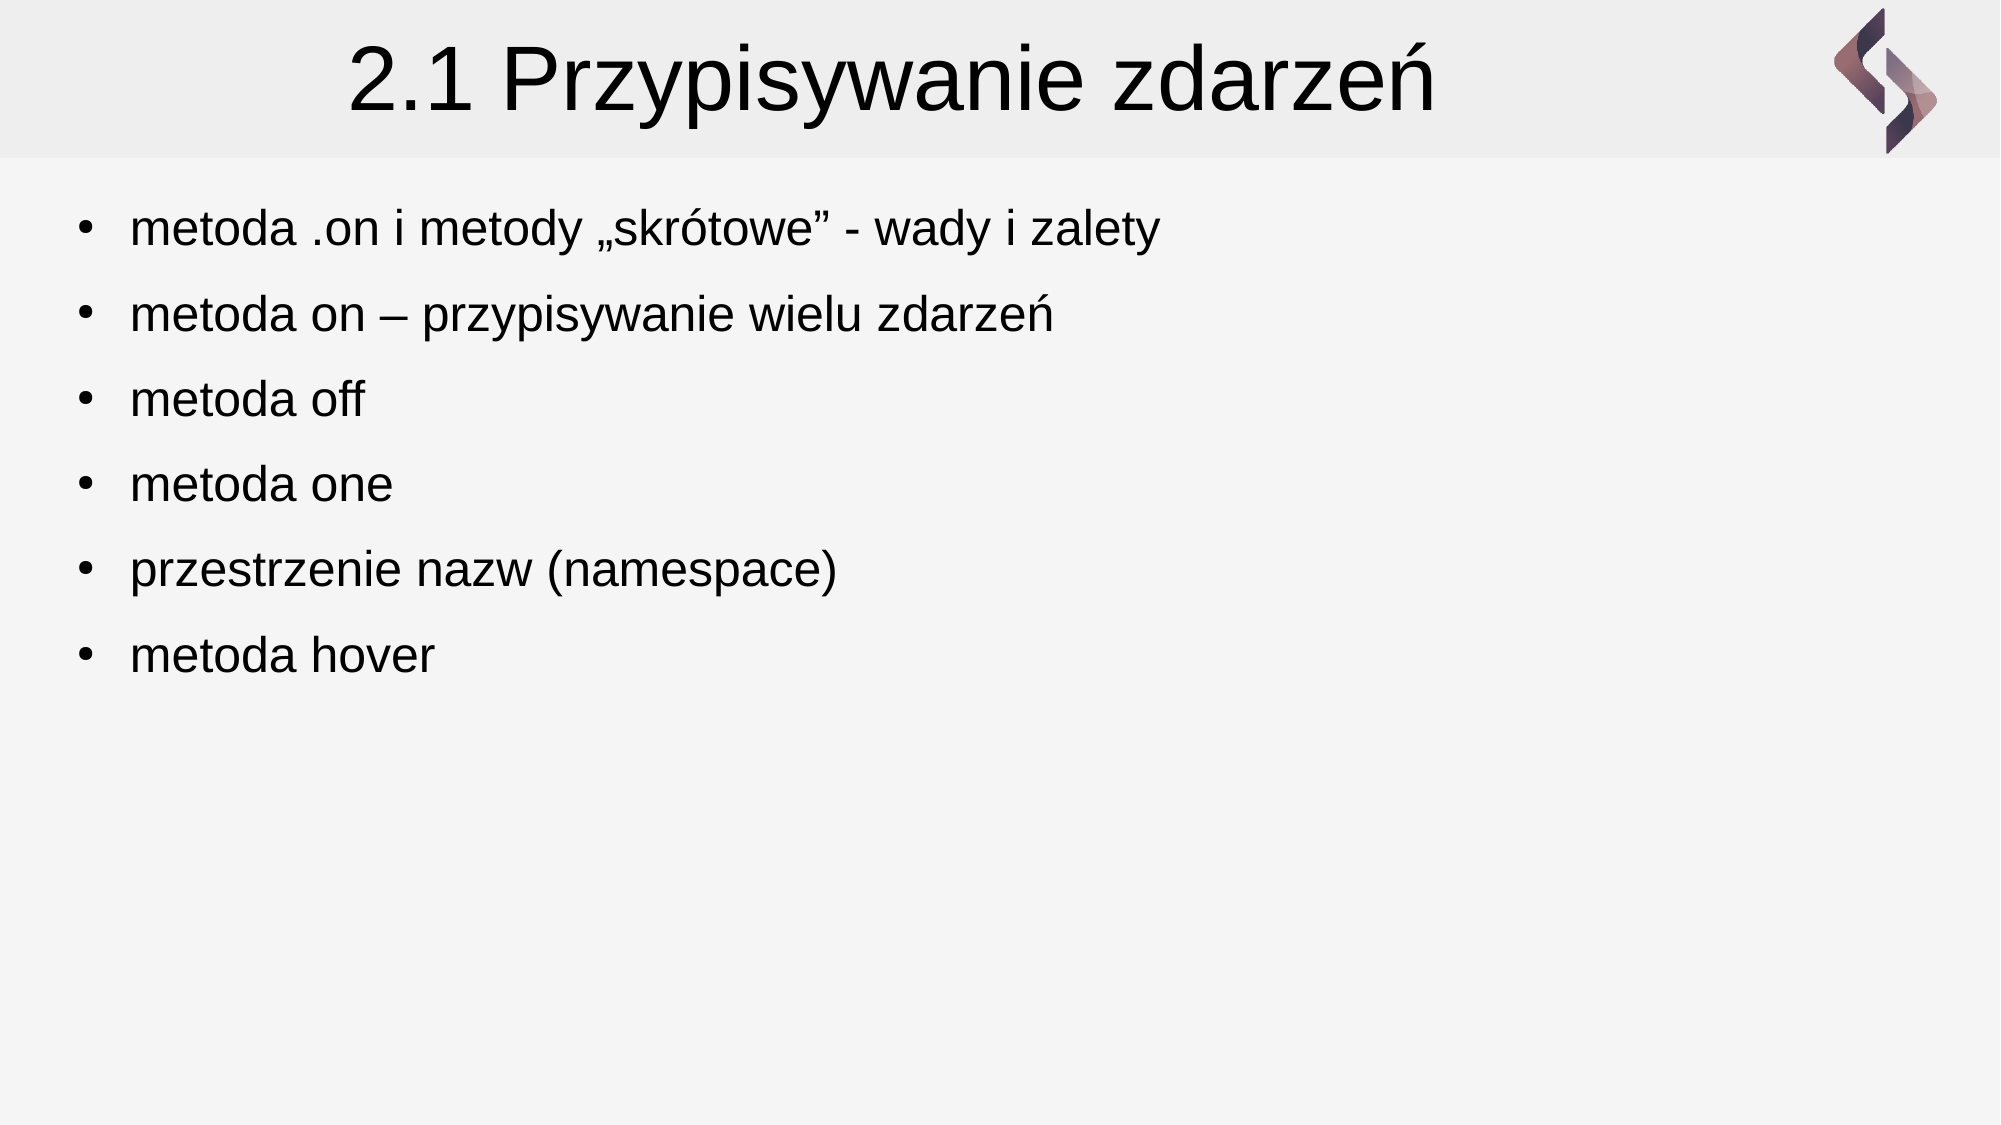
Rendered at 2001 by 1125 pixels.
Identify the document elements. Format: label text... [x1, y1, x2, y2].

text_box [366, 501, 1004, 572]
picture [1787, 0, 2001, 166]
title 2.1 Przypisywanie zdarzeń [0, 0, 1788, 158]
list metoda .on i metody „skrótowe” - wady i zalety metoda on – przypisywanie wielu zdarzeń metoda off metoda one przestrzenie nazw (namespace) metoda hover [59, 200, 1784, 1075]
